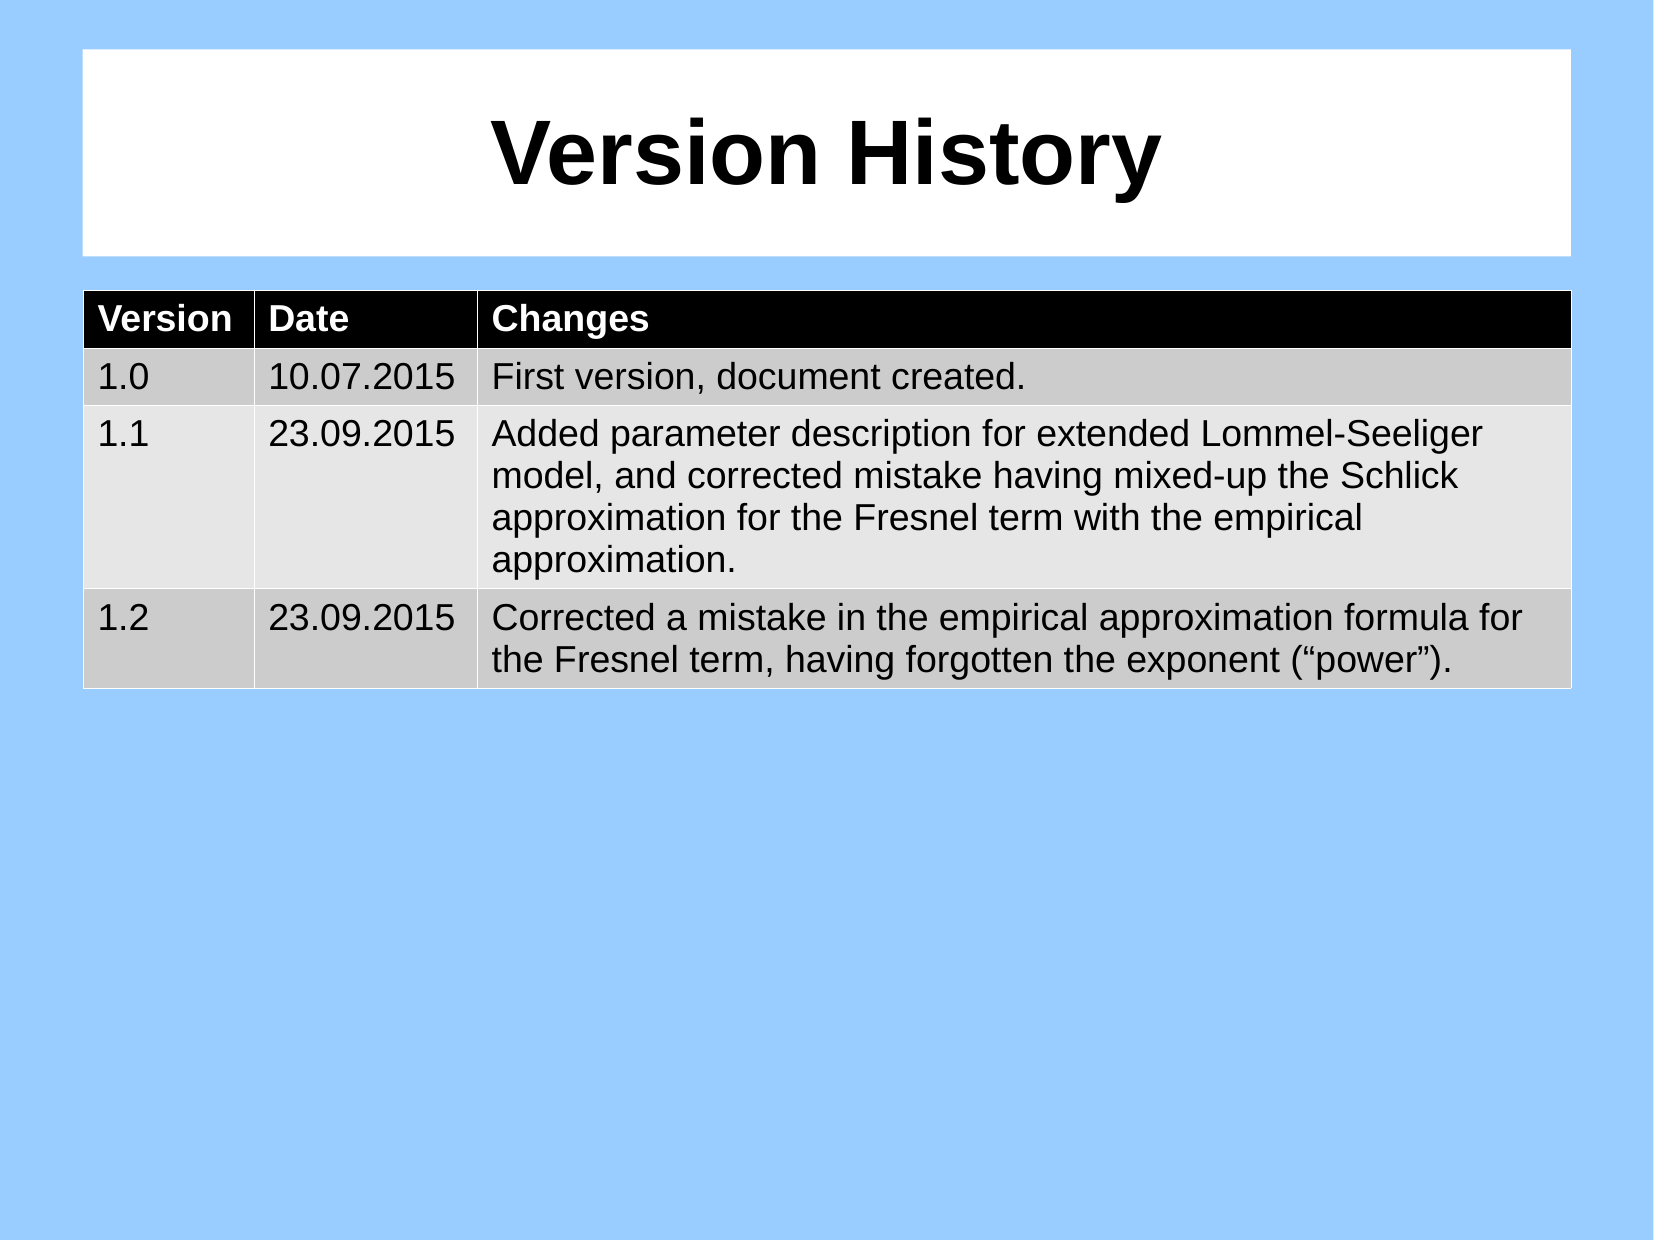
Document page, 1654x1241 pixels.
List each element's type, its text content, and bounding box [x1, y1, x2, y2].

table_cell 23.09.2015 [255, 589, 477, 688]
table_cell 1.2 [84, 589, 254, 688]
table_cell Added parameter description for extended Lommel-Seeliger model, and corrected mistake having mixed-up the Schlick approximation for the Fresnel term with the empirical approximation. [478, 406, 1571, 588]
table_header Changes [478, 291, 1571, 348]
table_header Version [84, 291, 254, 348]
table_cell First version, document created. [478, 349, 1571, 405]
table_header Date [255, 291, 477, 348]
table_cell 23.09.2015 [255, 406, 477, 588]
table_cell 1.0 [84, 349, 254, 405]
table_cell Corrected a mistake in the empirical approximation formula for the Fresnel term, having forgotten the exponent (“power”). [478, 589, 1571, 688]
title Version History [82, 49, 1571, 257]
table_cell 10.07.2015 [255, 349, 477, 405]
table_cell 1.1 [84, 406, 254, 588]
